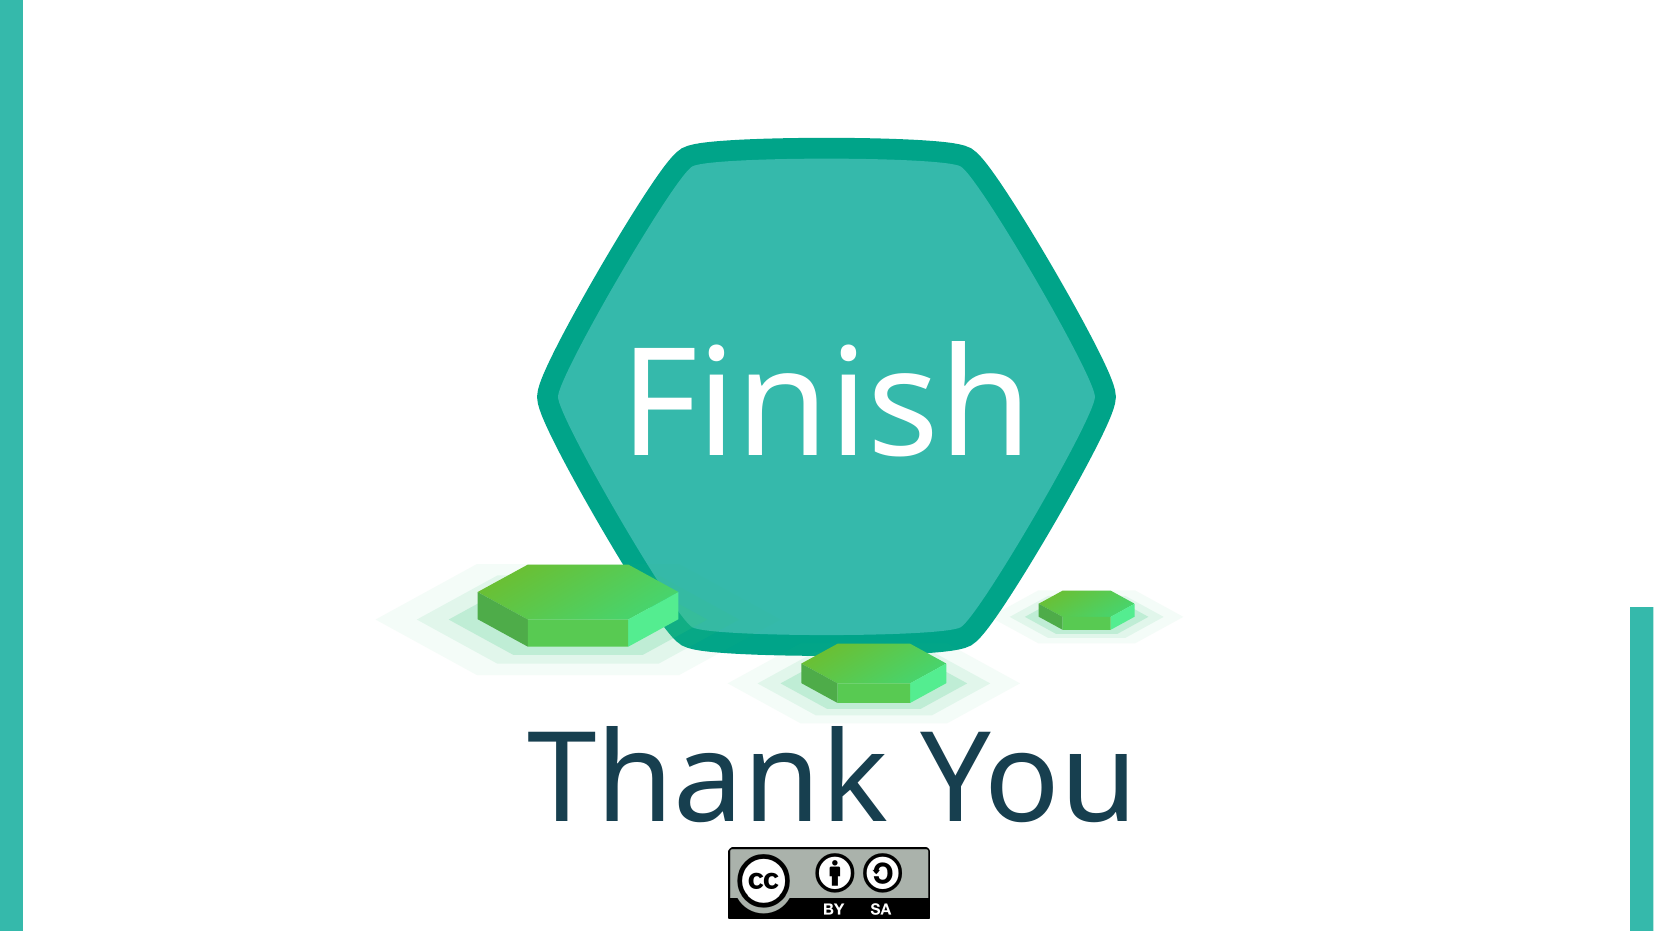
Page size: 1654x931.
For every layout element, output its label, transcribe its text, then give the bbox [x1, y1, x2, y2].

text_box [995, 590, 1184, 644]
text_box [727, 644, 1021, 724]
text_box Thank You [420, 675, 1246, 871]
picture [728, 847, 930, 919]
text_box Finish [558, 158, 1095, 636]
text_box [375, 564, 781, 676]
